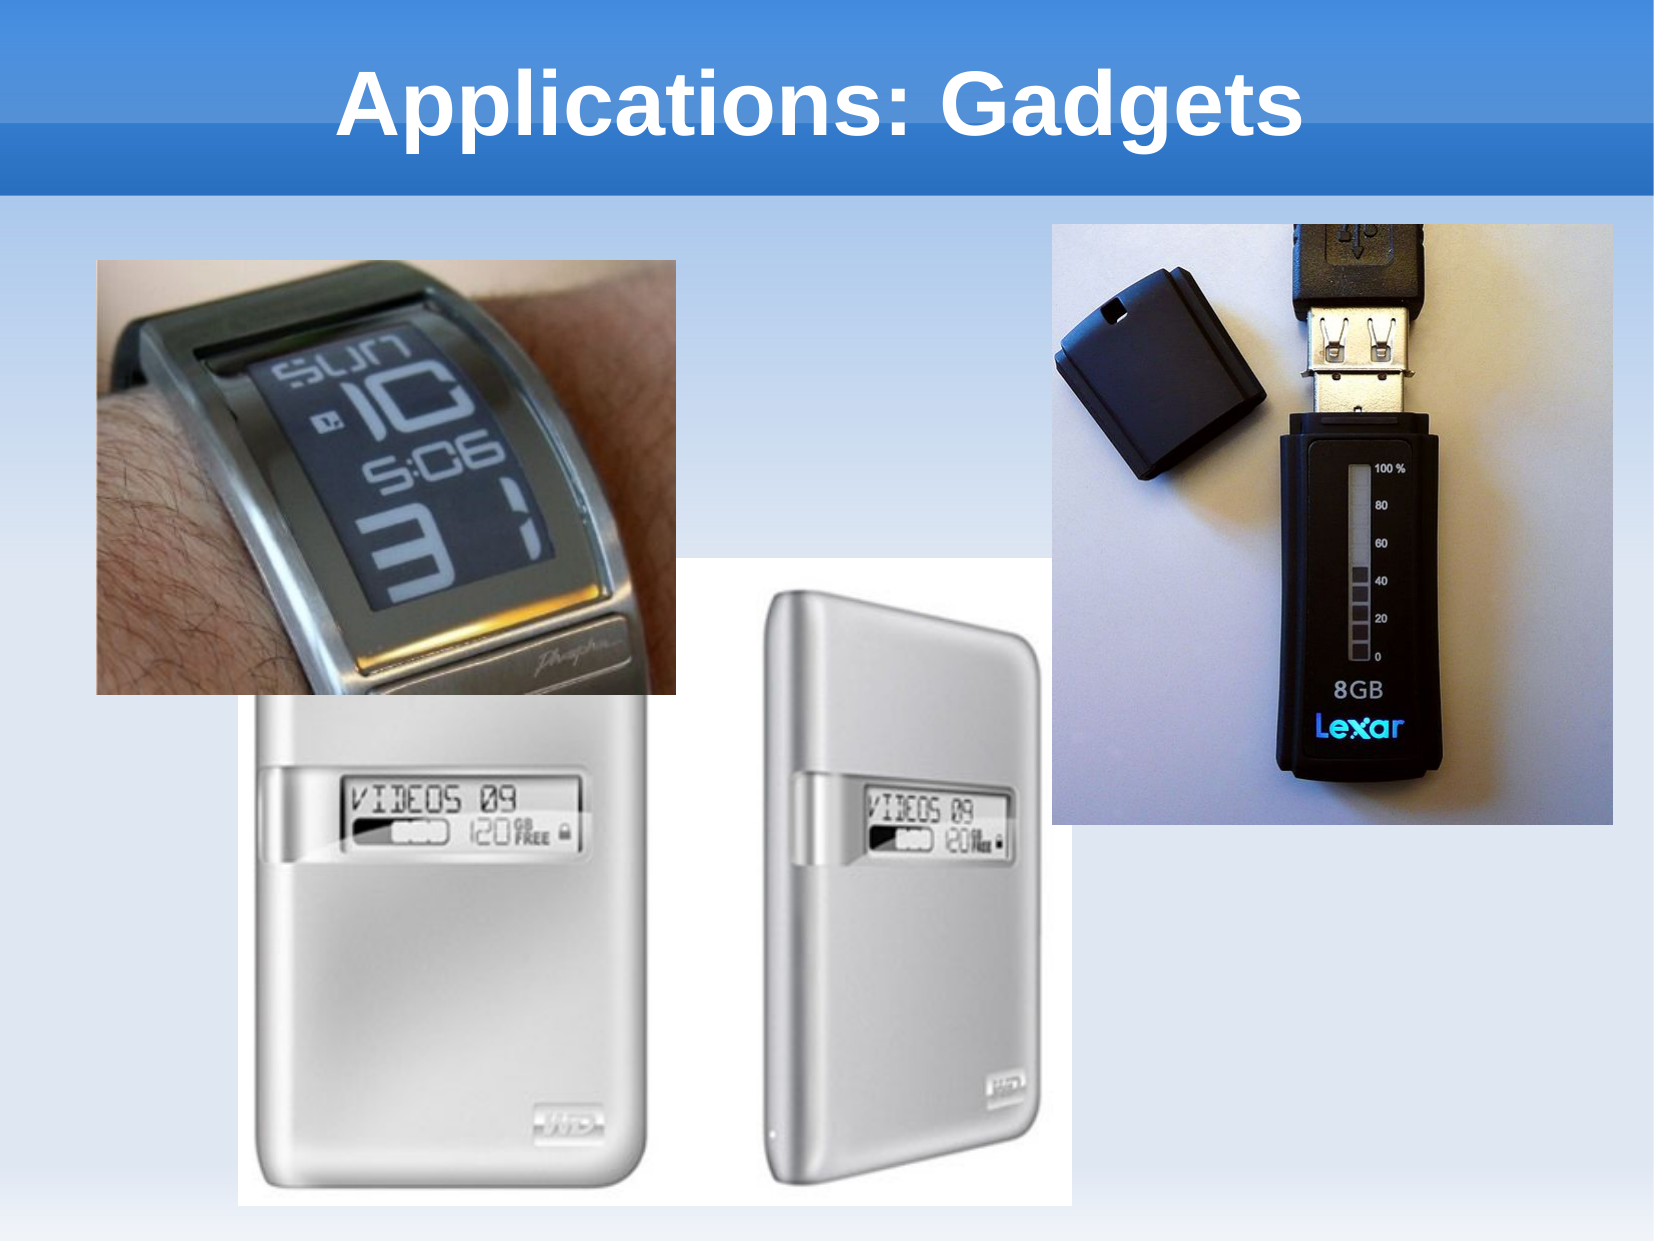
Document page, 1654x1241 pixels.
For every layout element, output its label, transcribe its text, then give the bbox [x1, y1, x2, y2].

picture [0, 0, 1654, 1241]
title Applications: Gadgets [76, 7, 1565, 200]
